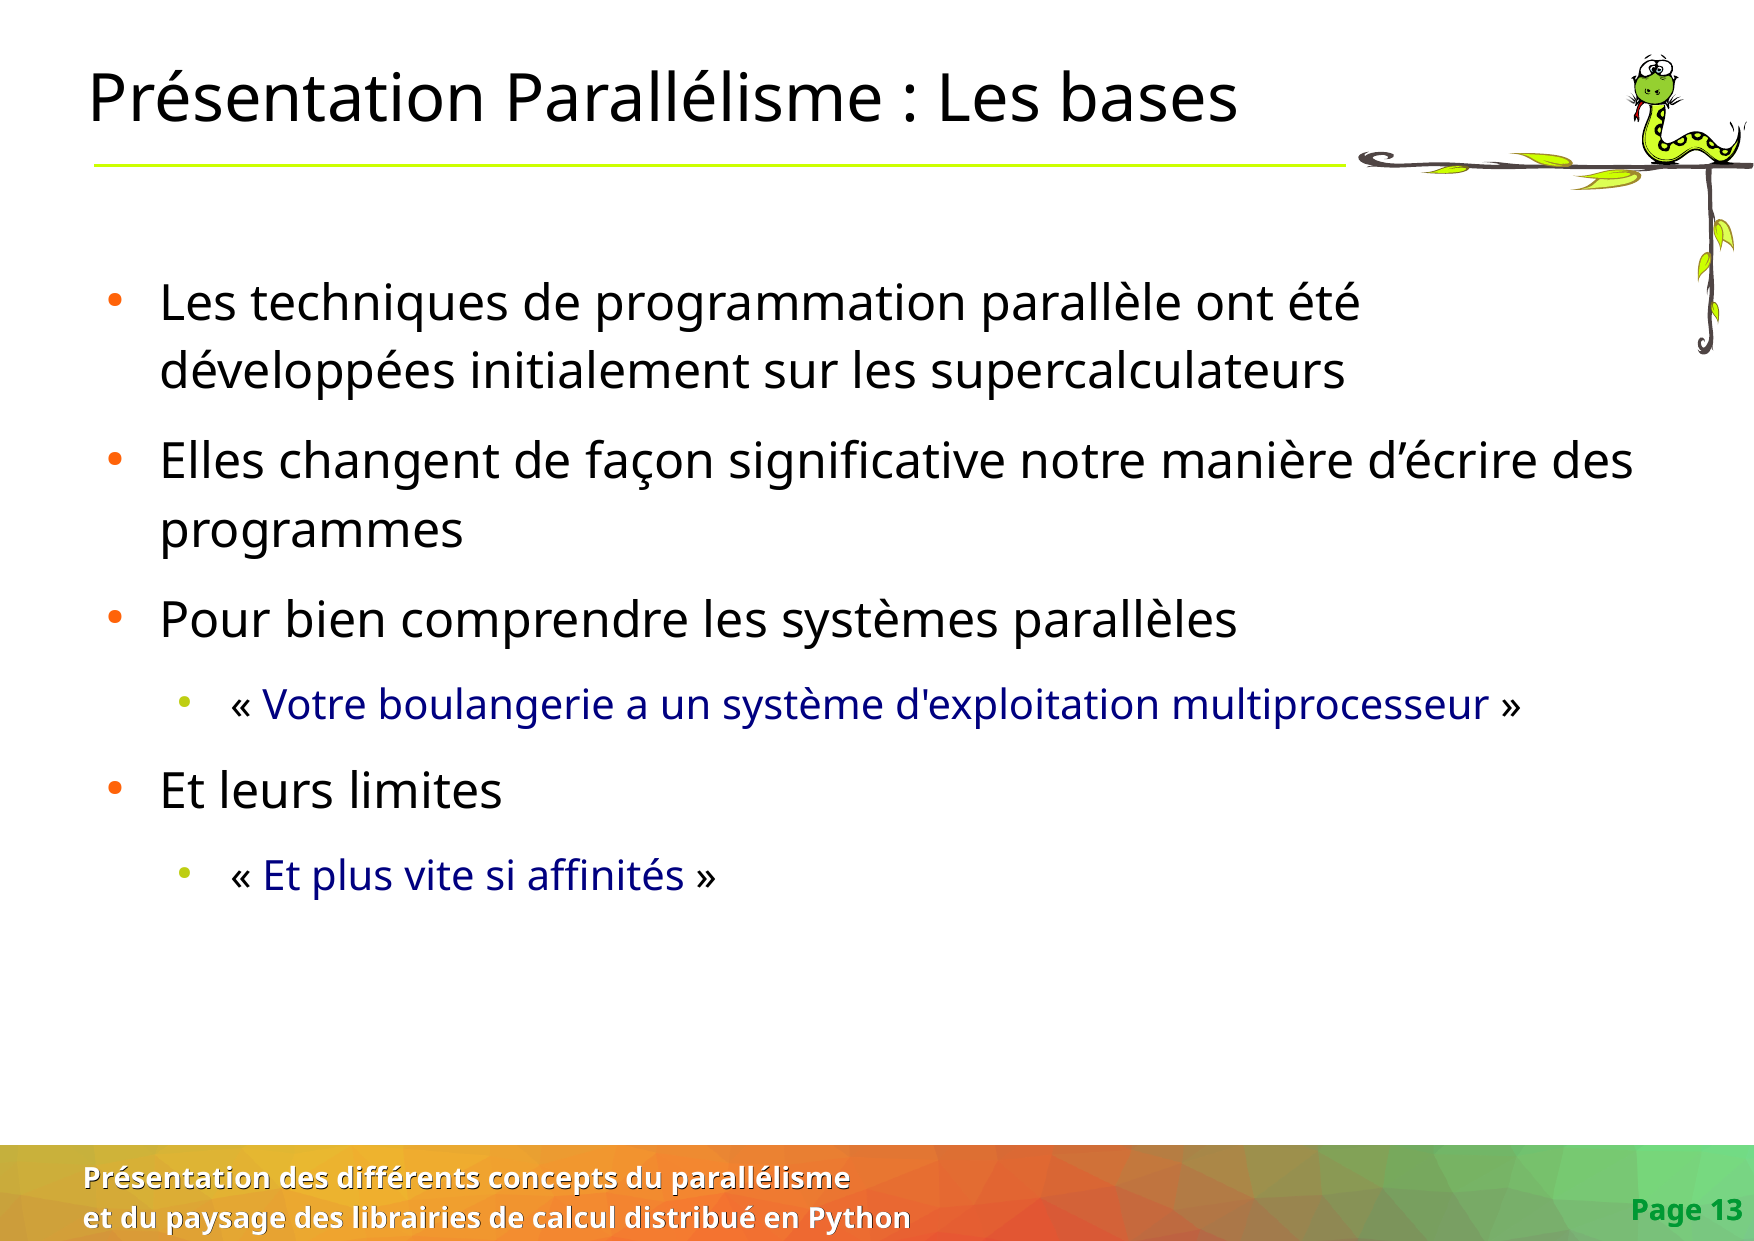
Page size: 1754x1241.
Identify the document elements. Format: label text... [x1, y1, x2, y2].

picture [0, 1145, 1754, 1241]
title Présentation Parallélisme : Les bases [87, 31, 1667, 160]
list Les techniques de programmation parallèle ont été développées initialement sur les supercalculateurs Elles changent de façon significative notre manière d’écrire des programmes Pour bien comprendre les systèmes parallèles « Votre boulangerie a un système d'exploitation multiprocesseur » Et leurs limites « Et plus vite si affinités » [88, 266, 1668, 886]
